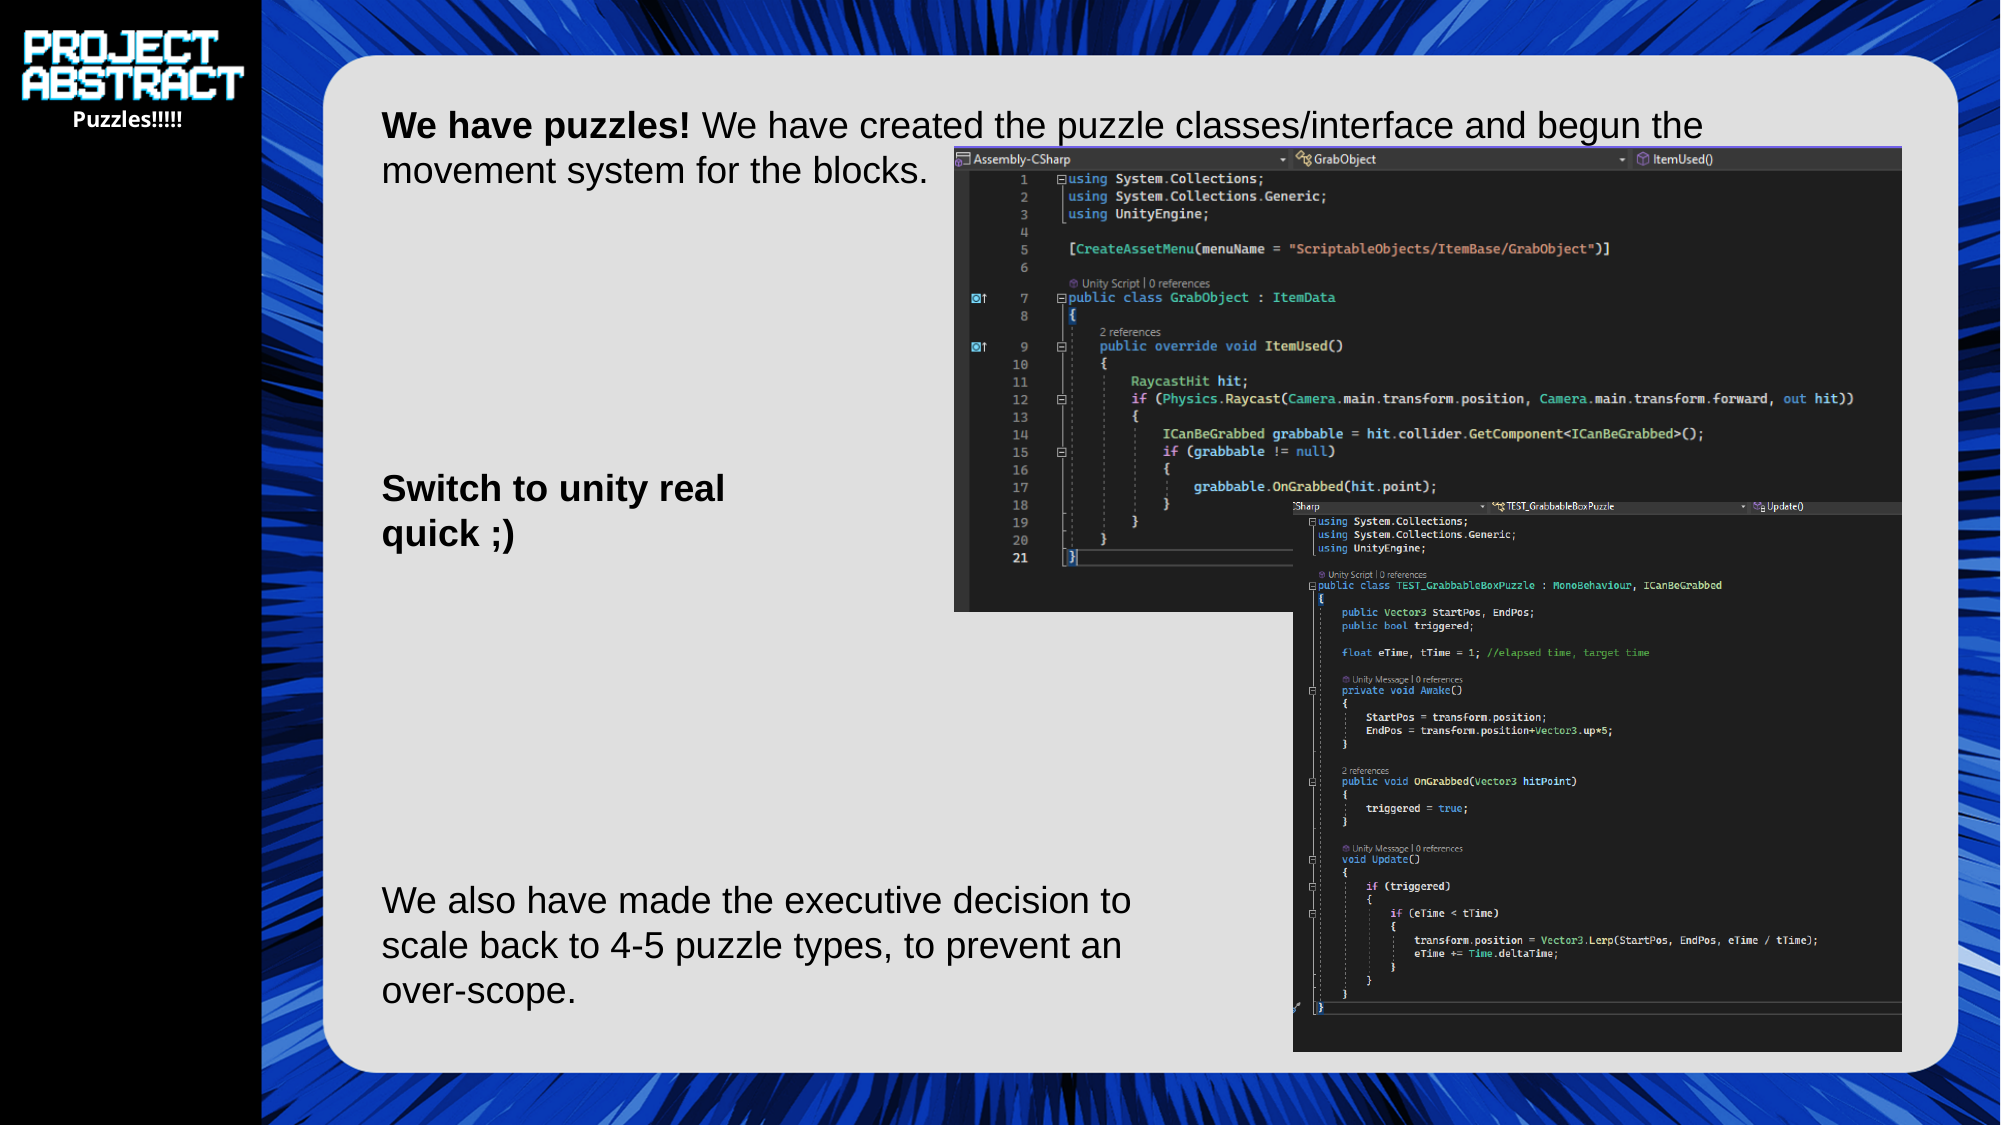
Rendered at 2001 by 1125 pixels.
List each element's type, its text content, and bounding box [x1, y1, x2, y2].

text_box We have puzzles! We have created the puzzle classes/interface and begun the movement system for the blocks. [366, 93, 1782, 200]
text_box Switch to unity real quick ;) [366, 456, 764, 563]
text_box We also have made the executive decision to scale back to 4-5 puzzle types, to prevent an over-scope. [366, 868, 1208, 1020]
picture [954, 146, 1902, 1052]
text_box Puzzles!!!!! [8, 98, 247, 140]
